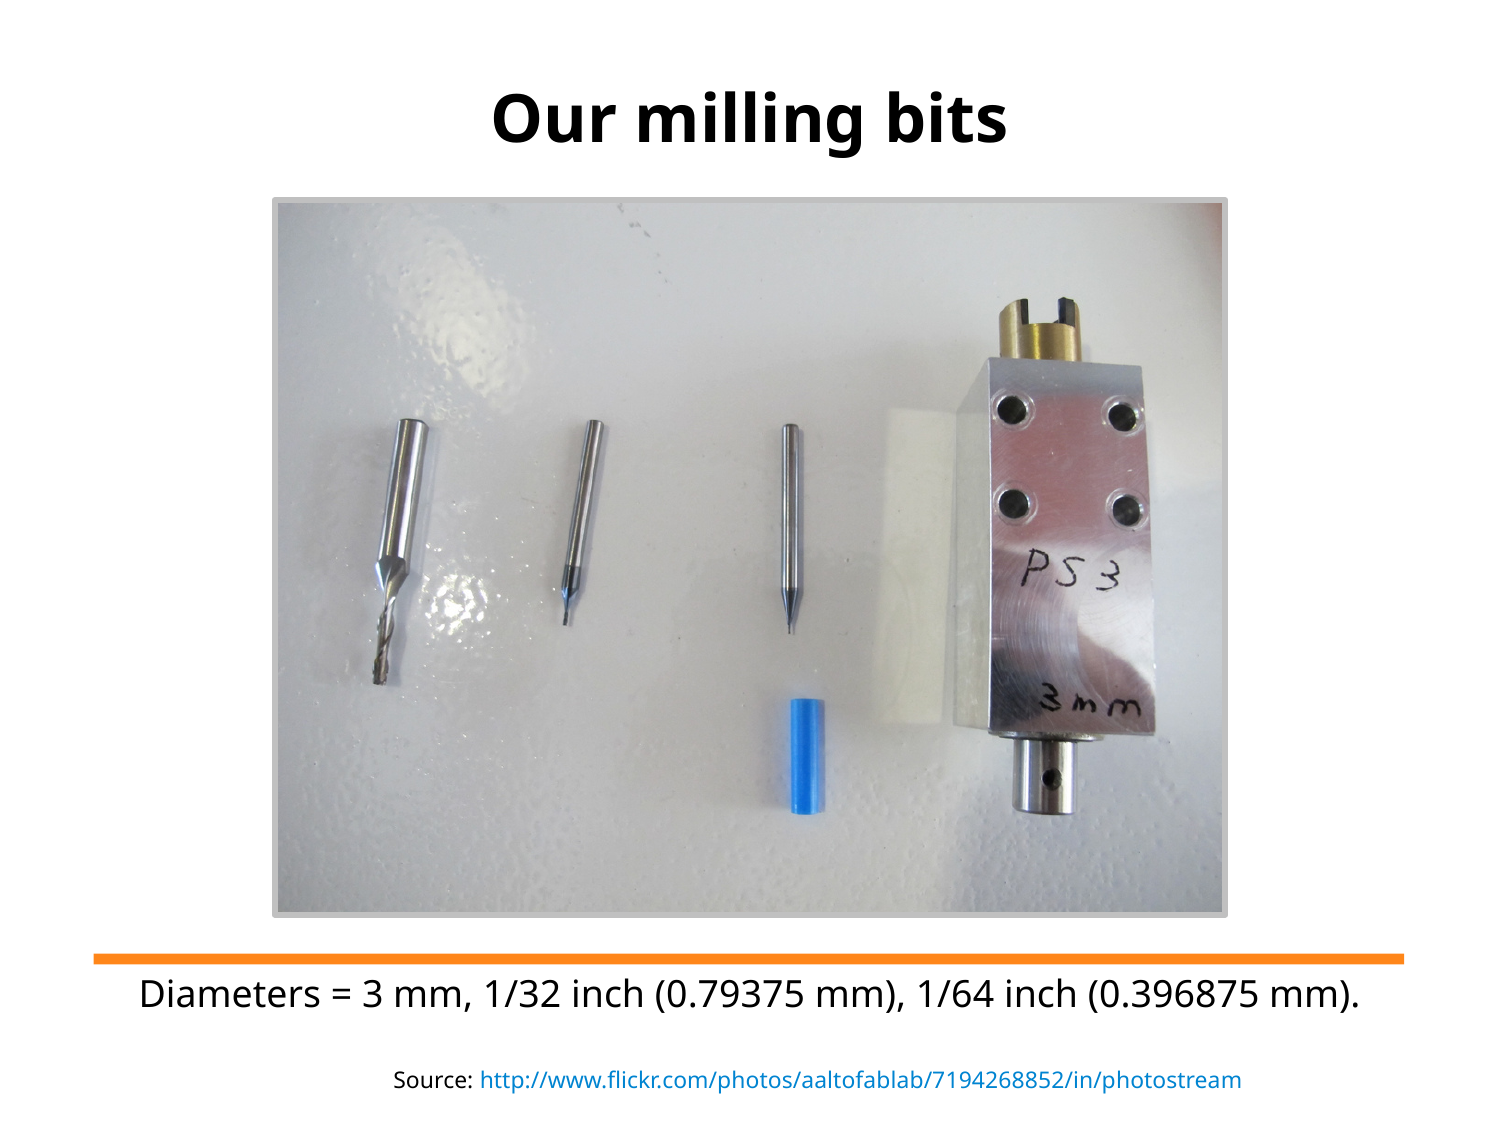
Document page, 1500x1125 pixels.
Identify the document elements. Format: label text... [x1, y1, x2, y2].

text_box Source: http://www.flickr.com/photos/aaltofablab/7194268852/in/photostream [378, 1056, 1184, 1101]
text_box Diameters = 3 mm, 1/32 inch (0.79375 mm), 1/64 inch (0.396875 mm). [73, 960, 1427, 1024]
picture [0, 0, 1500, 1125]
title Our milling bits [75, 44, 1426, 188]
